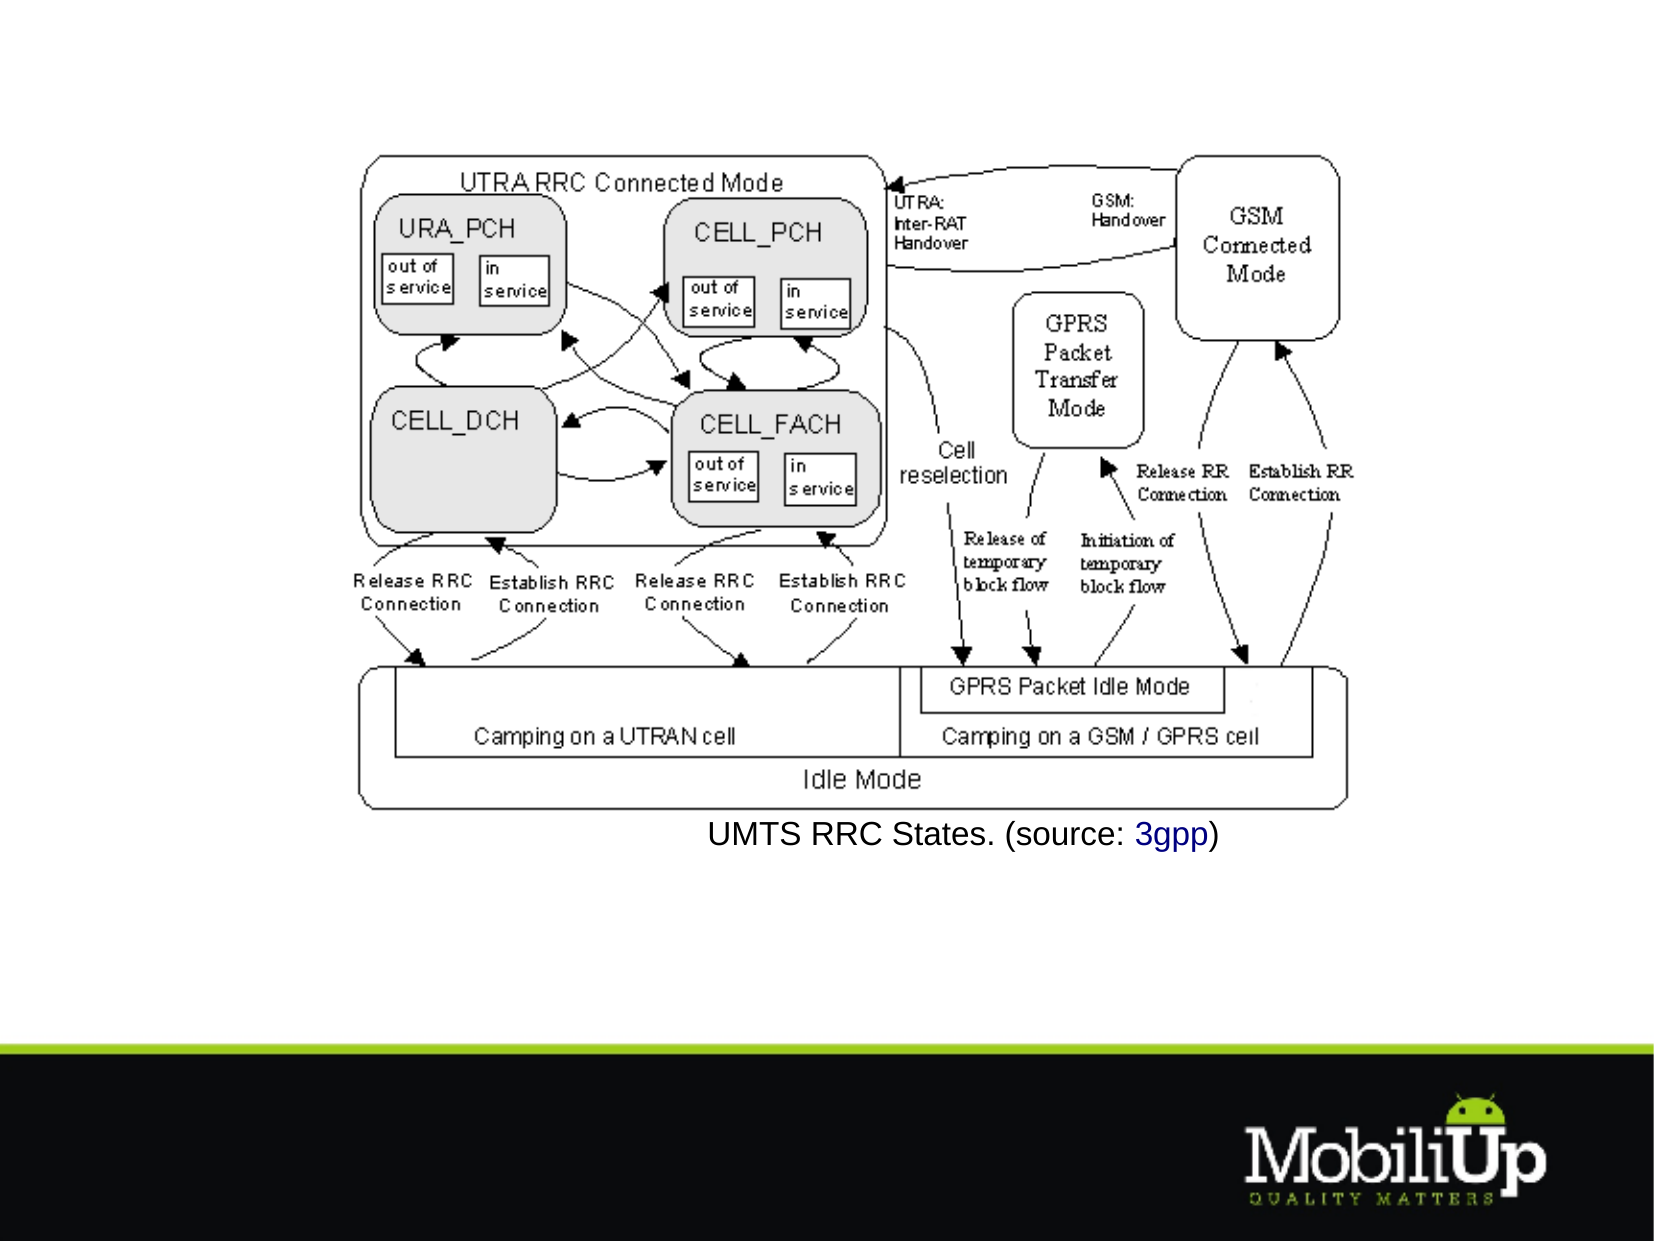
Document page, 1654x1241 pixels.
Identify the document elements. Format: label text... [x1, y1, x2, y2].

picture [0, 0, 1654, 1241]
text_box UMTS RRC States. (source: 3gpp) [692, 818, 1248, 860]
